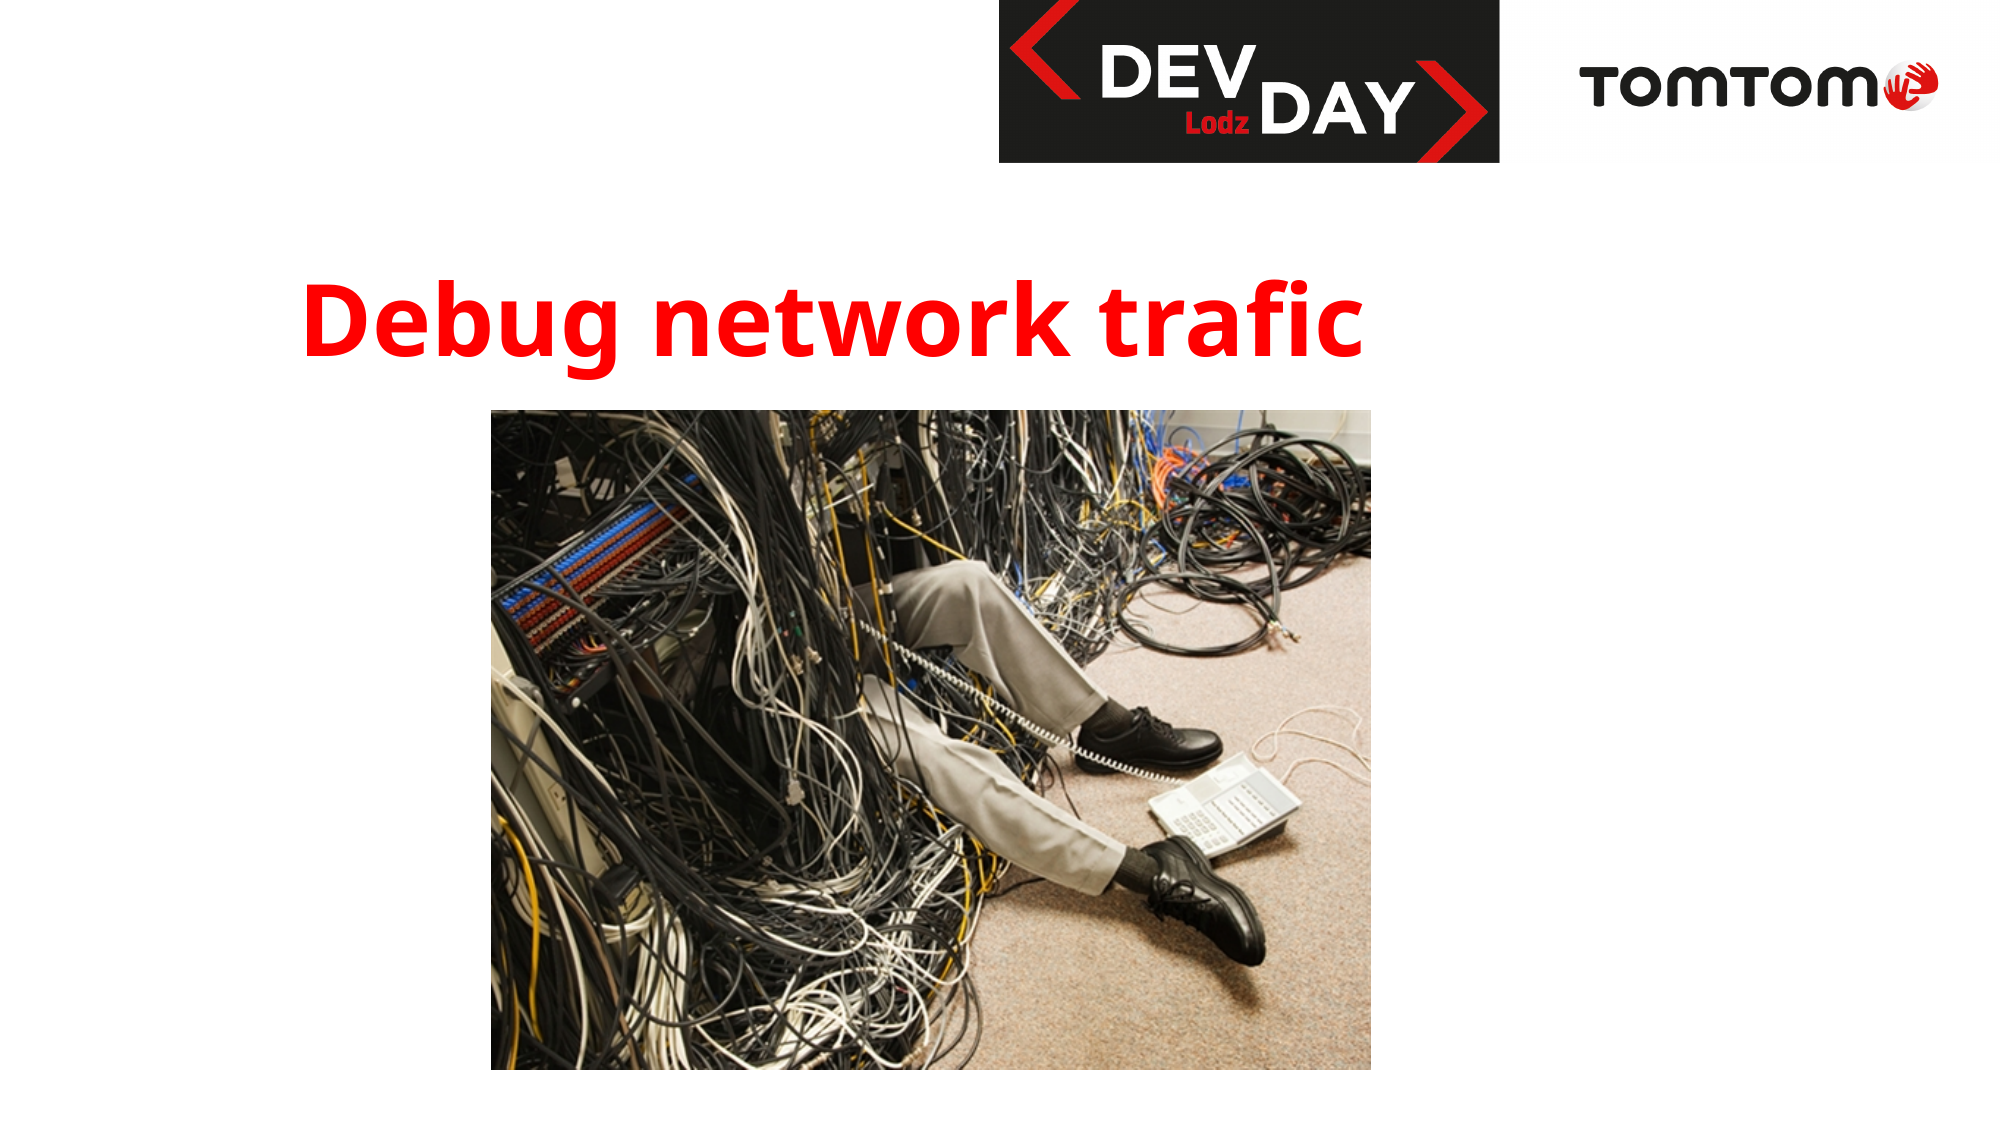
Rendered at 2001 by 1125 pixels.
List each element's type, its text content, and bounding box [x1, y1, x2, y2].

picture [491, 410, 1371, 1070]
picture [999, 0, 2000, 164]
text_box Debug network trafic [283, 249, 1717, 385]
